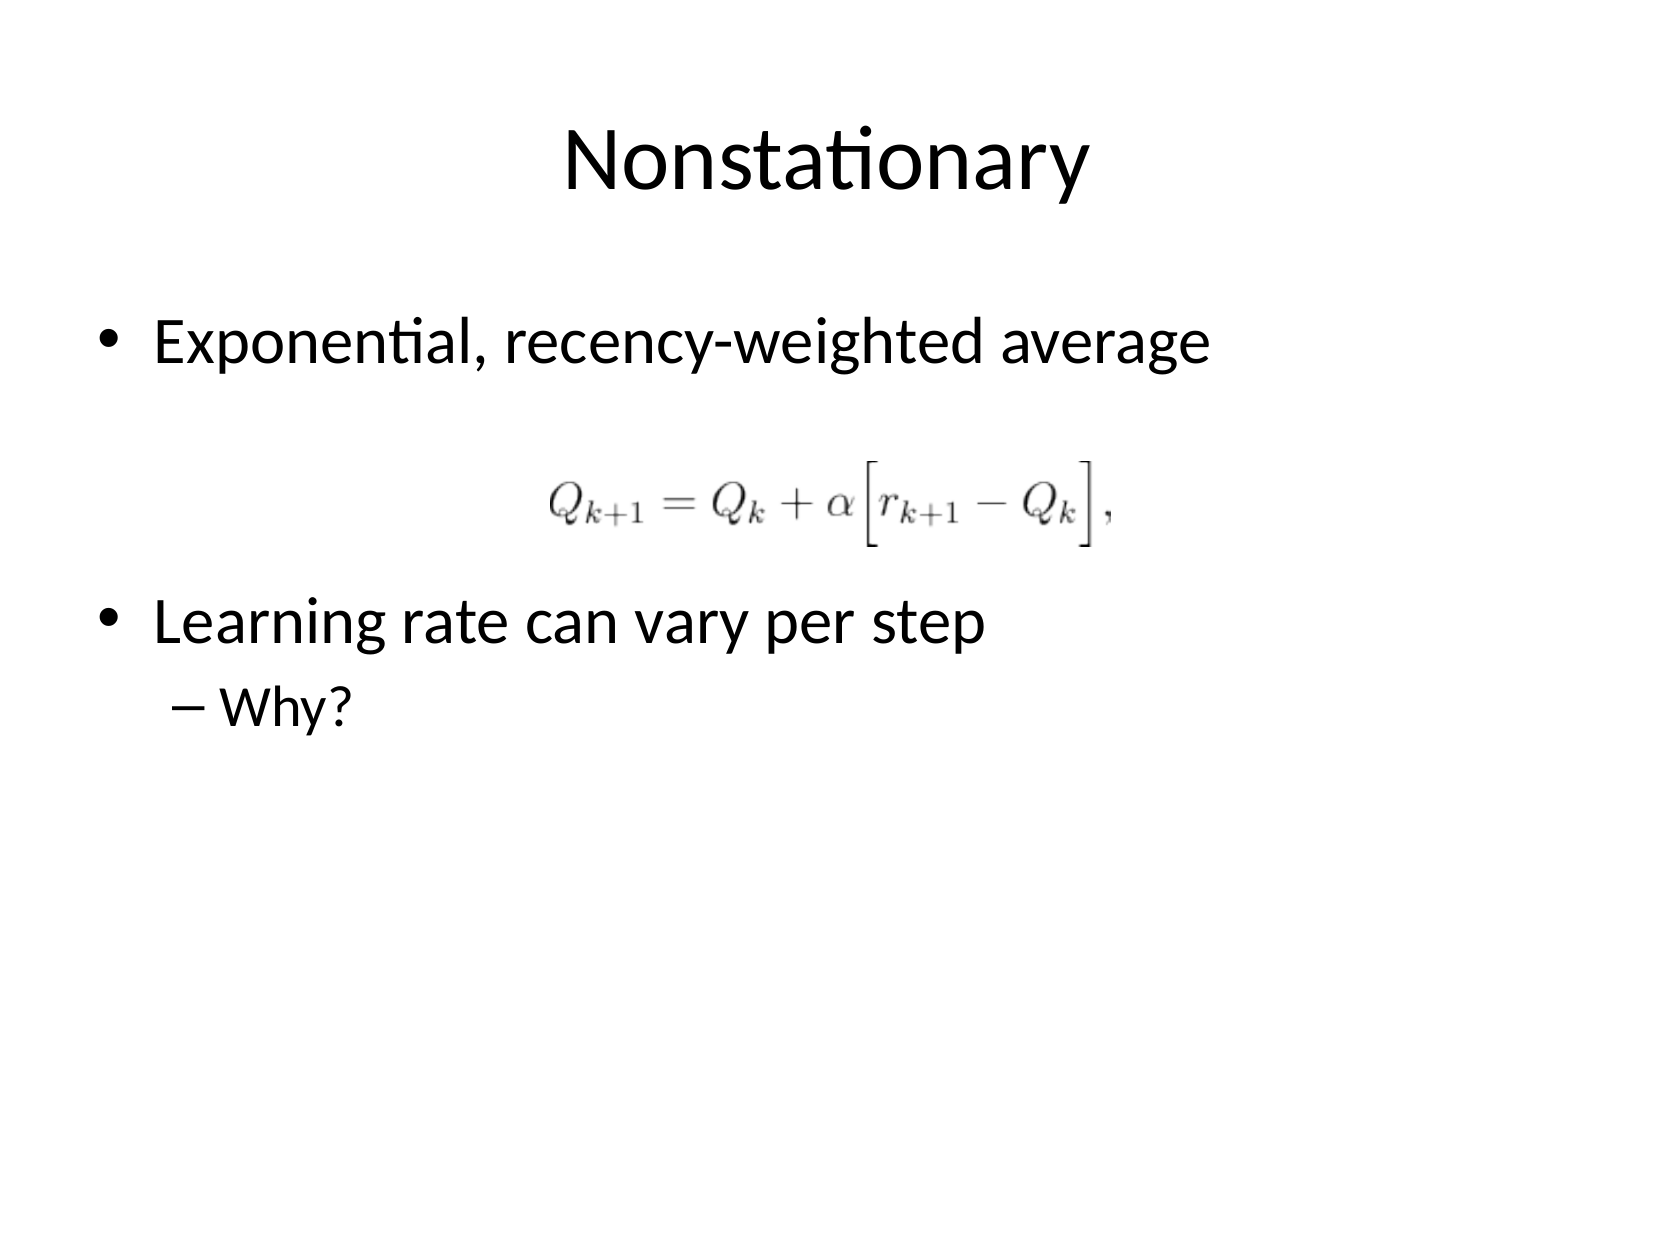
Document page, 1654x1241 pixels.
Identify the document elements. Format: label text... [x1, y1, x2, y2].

picture [550, 461, 1111, 547]
list Exponential, recency-weighted average Learning rate can vary per step Why? [82, 289, 1571, 1108]
title Nonstationary [82, 49, 1571, 257]
